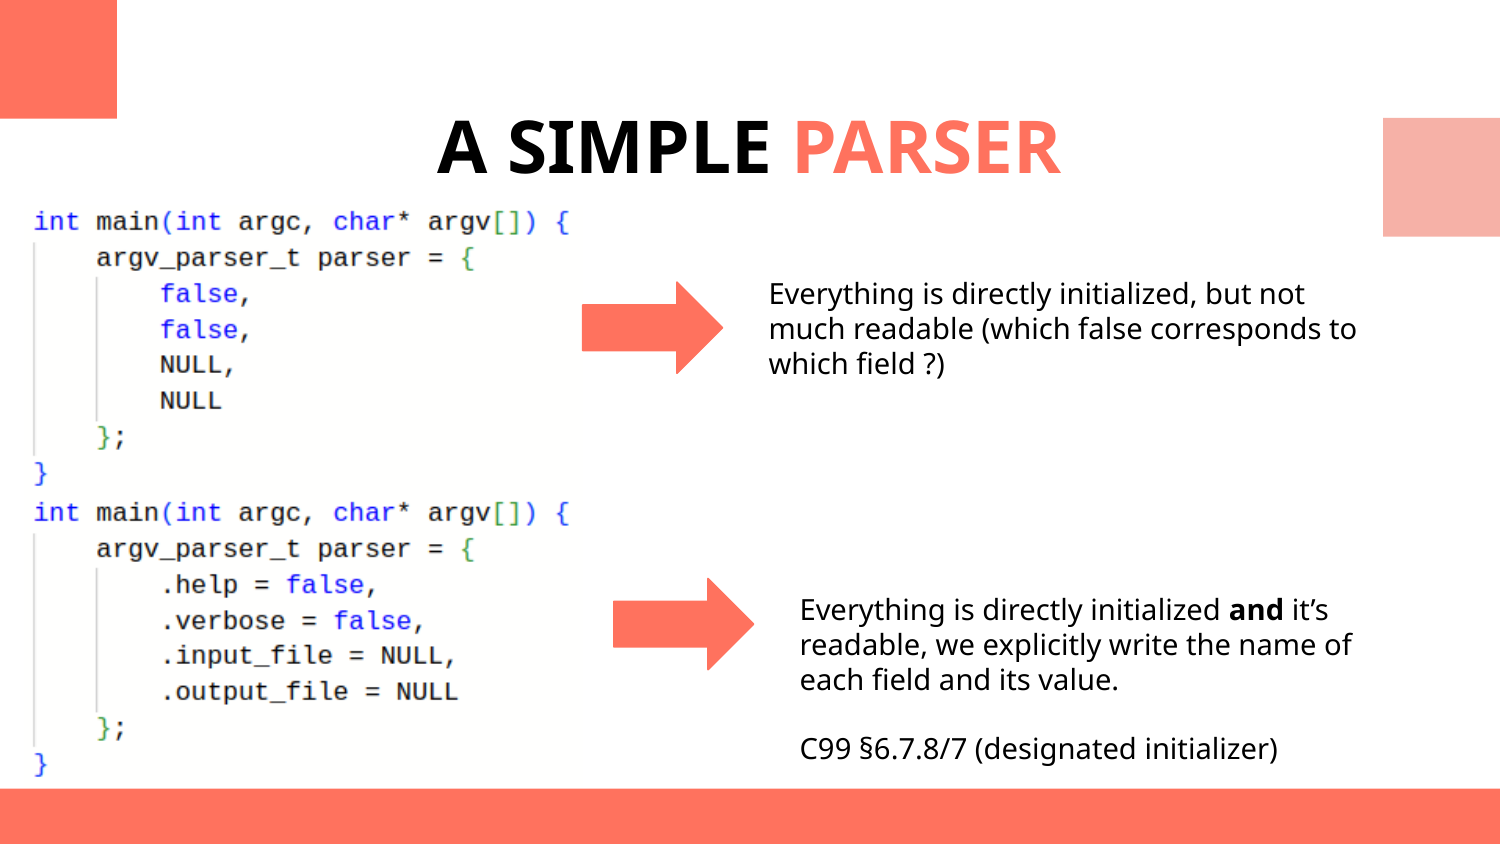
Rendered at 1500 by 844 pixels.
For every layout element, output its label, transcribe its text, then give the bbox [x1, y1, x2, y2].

text_box Everything is directly initialized and it’s readable, we explicitly write the name of each field and its value. C99 §6.7.8/7 (designated initializer) [784, 576, 1418, 778]
text_box [582, 282, 723, 374]
text_box Everything is directly initialized, but not much readable (which false corresponds to which field ?) [753, 260, 1387, 393]
title A SIMPLE PARSER [97, 107, 1402, 181]
text_box [613, 578, 754, 670]
picture [24, 205, 583, 788]
